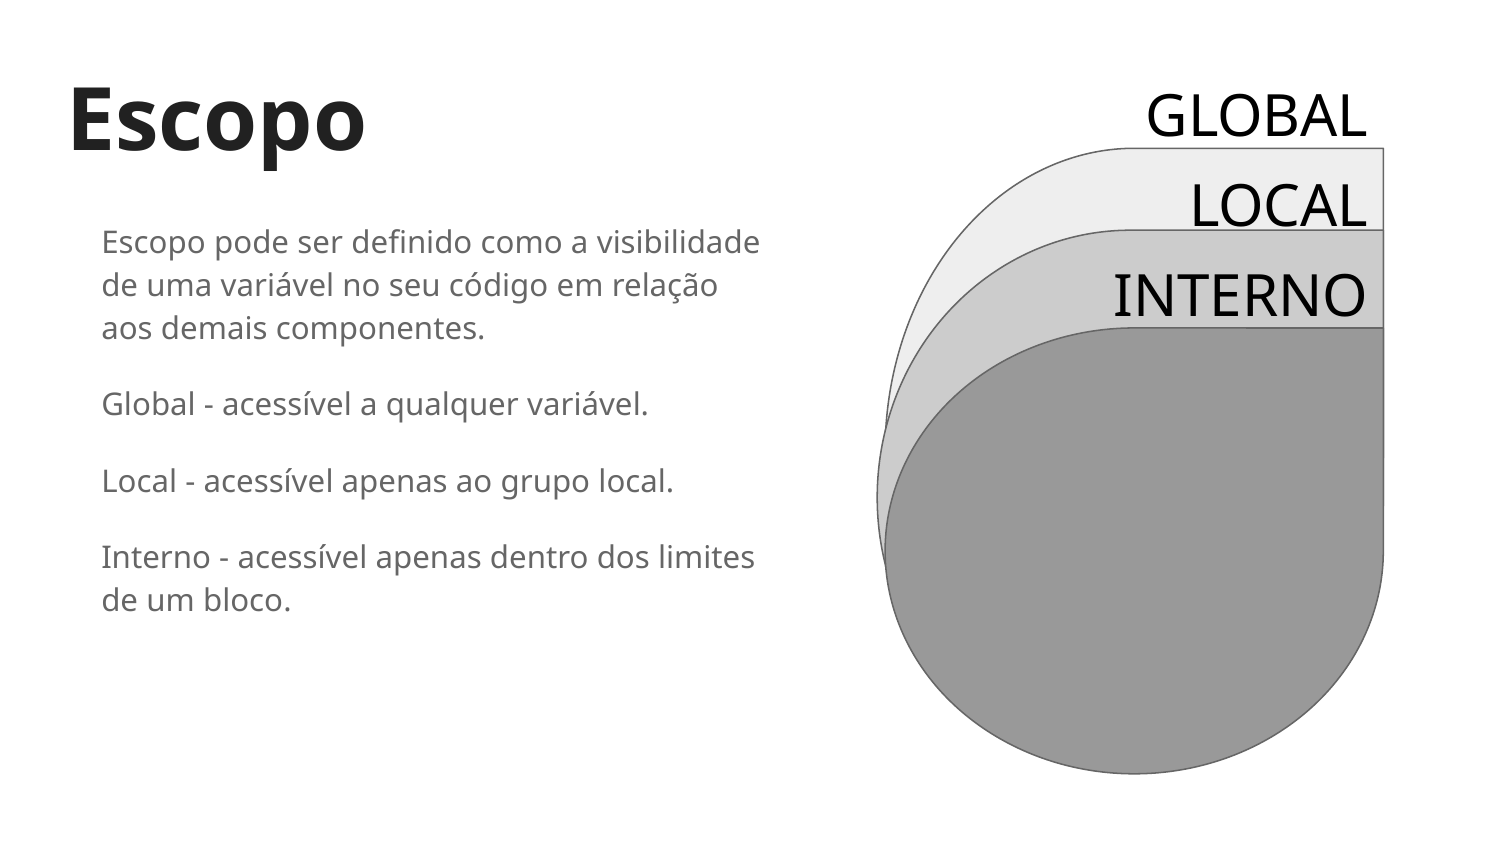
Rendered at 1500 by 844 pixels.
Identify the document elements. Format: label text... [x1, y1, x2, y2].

list Escopo pode ser definido como a visibilidade de uma variável no seu código em relação aos demais componentes. Global - acessível a qualquer variável. Local - acessível apenas ao grupo local. Interno - acessível apenas dentro dos limites de um bloco. [86, 201, 785, 750]
text_box [877, 152, 1384, 774]
title Escopo [51, 48, 1449, 180]
text_box INTERNO [1092, 242, 1384, 328]
text_box GLOBAL [1092, 63, 1384, 149]
text_box LOCAL [1092, 152, 1384, 239]
